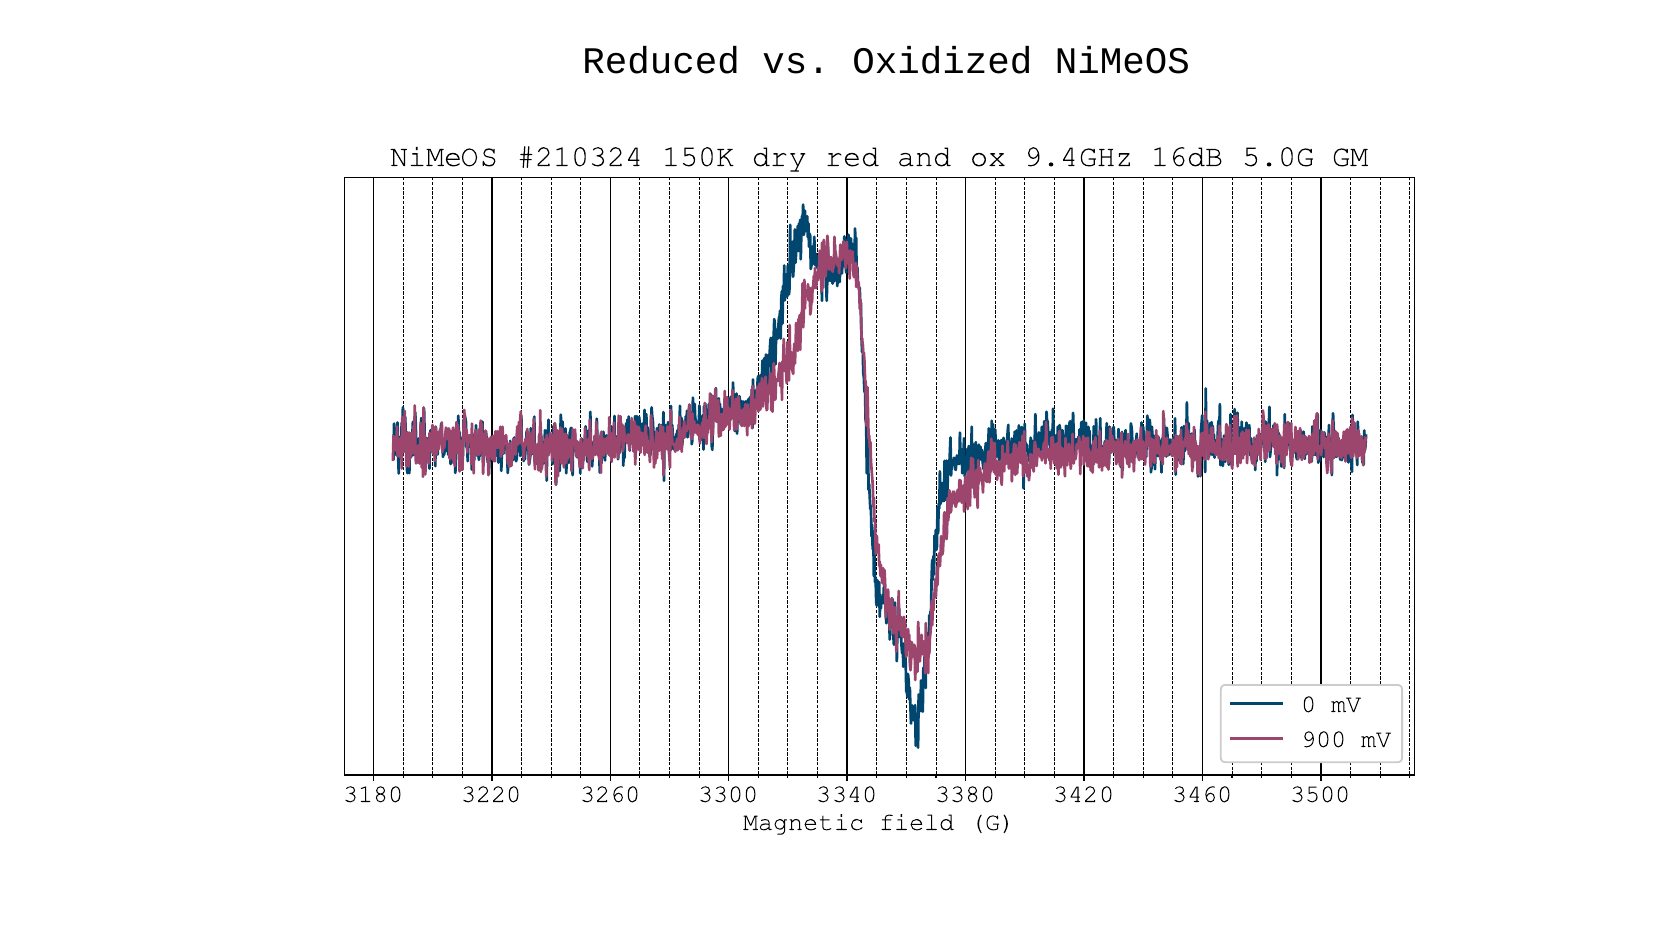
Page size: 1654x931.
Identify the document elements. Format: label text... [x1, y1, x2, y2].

picture [171, 83, 1553, 861]
text_box Reduced vs. Oxidized NiMeOS [567, 35, 1205, 83]
